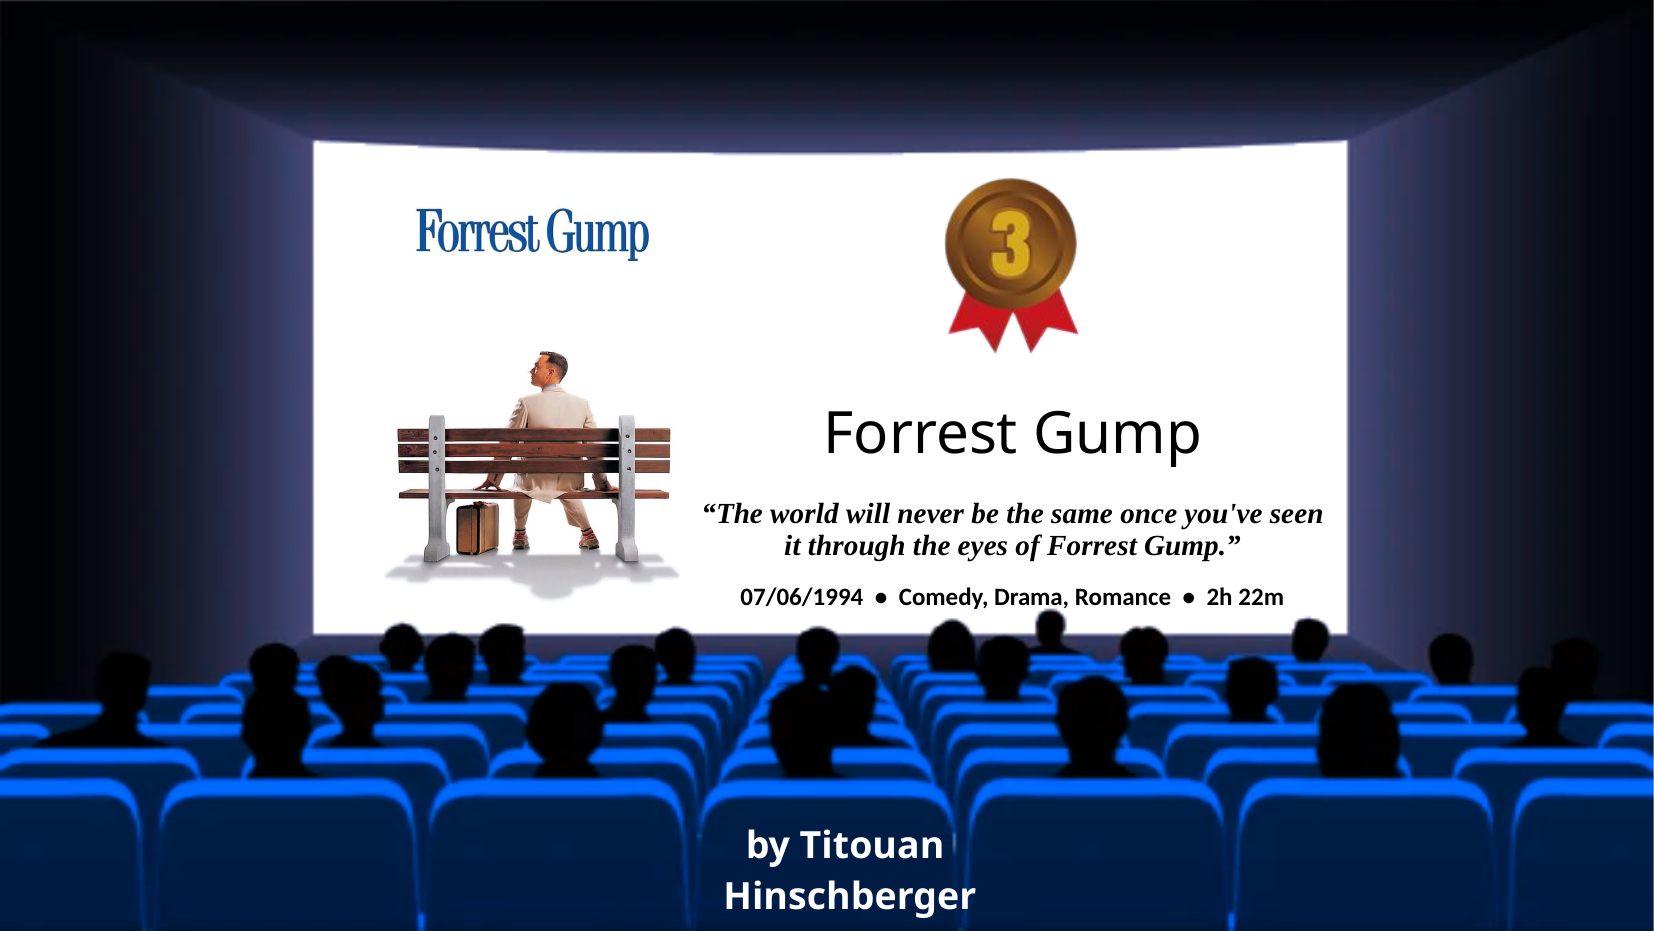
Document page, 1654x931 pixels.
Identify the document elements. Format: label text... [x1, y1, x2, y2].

text_box “The world will never be the same once you've seen it through the eyes of Forrest Gump.” [685, 490, 1341, 570]
picture [0, 0, 1654, 931]
text_box Forrest Gump [685, 383, 1341, 470]
text_box 07/06/1994 • Comedy, Drama, Romance • 2h 22m [680, 578, 1347, 619]
